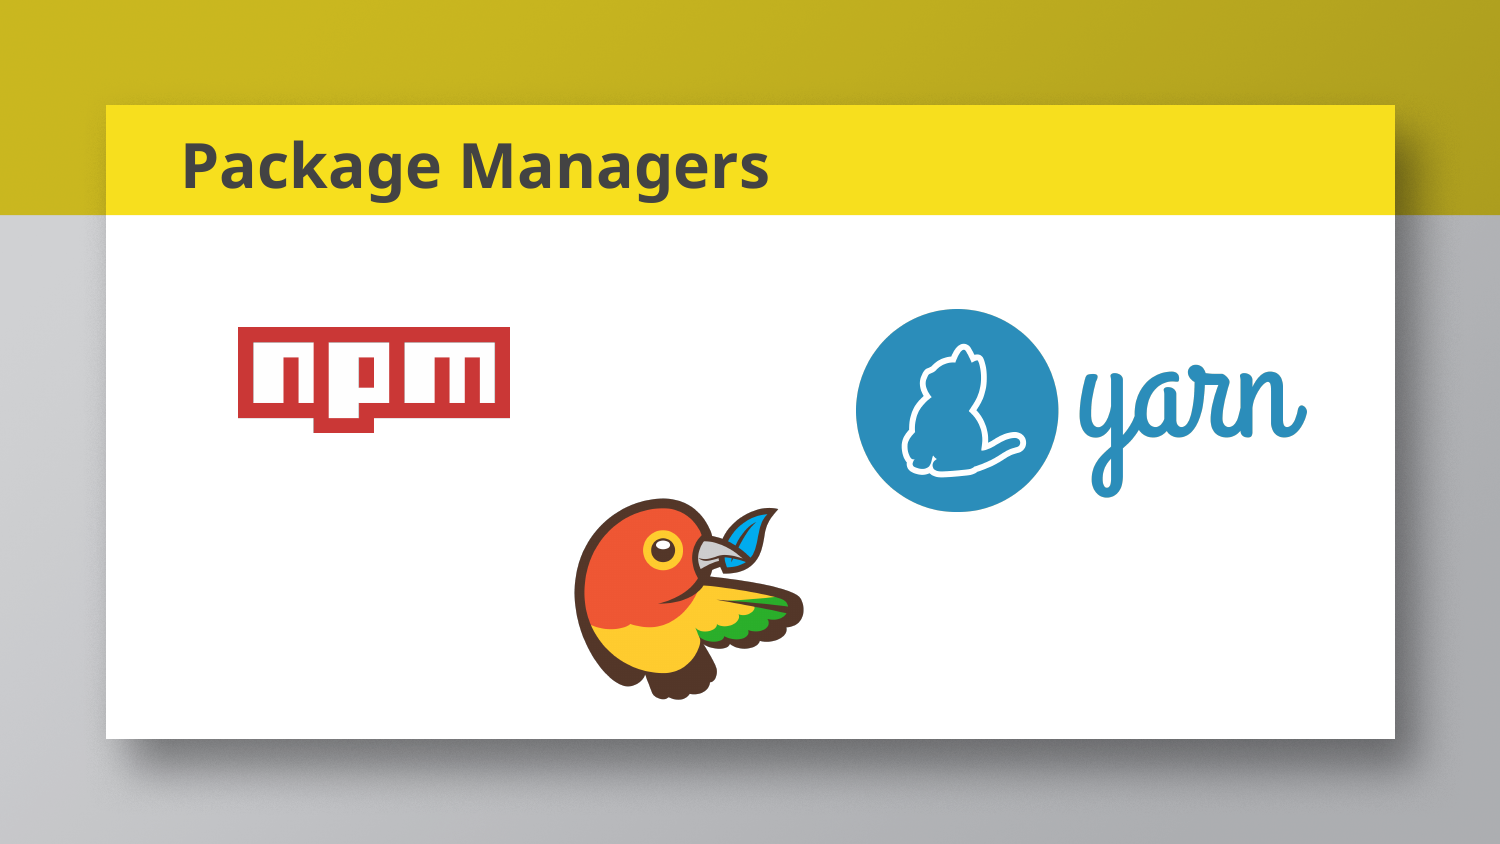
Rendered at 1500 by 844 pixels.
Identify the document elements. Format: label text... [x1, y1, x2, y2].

title Package Managers [165, 106, 1336, 217]
picture [0, 0, 1500, 844]
